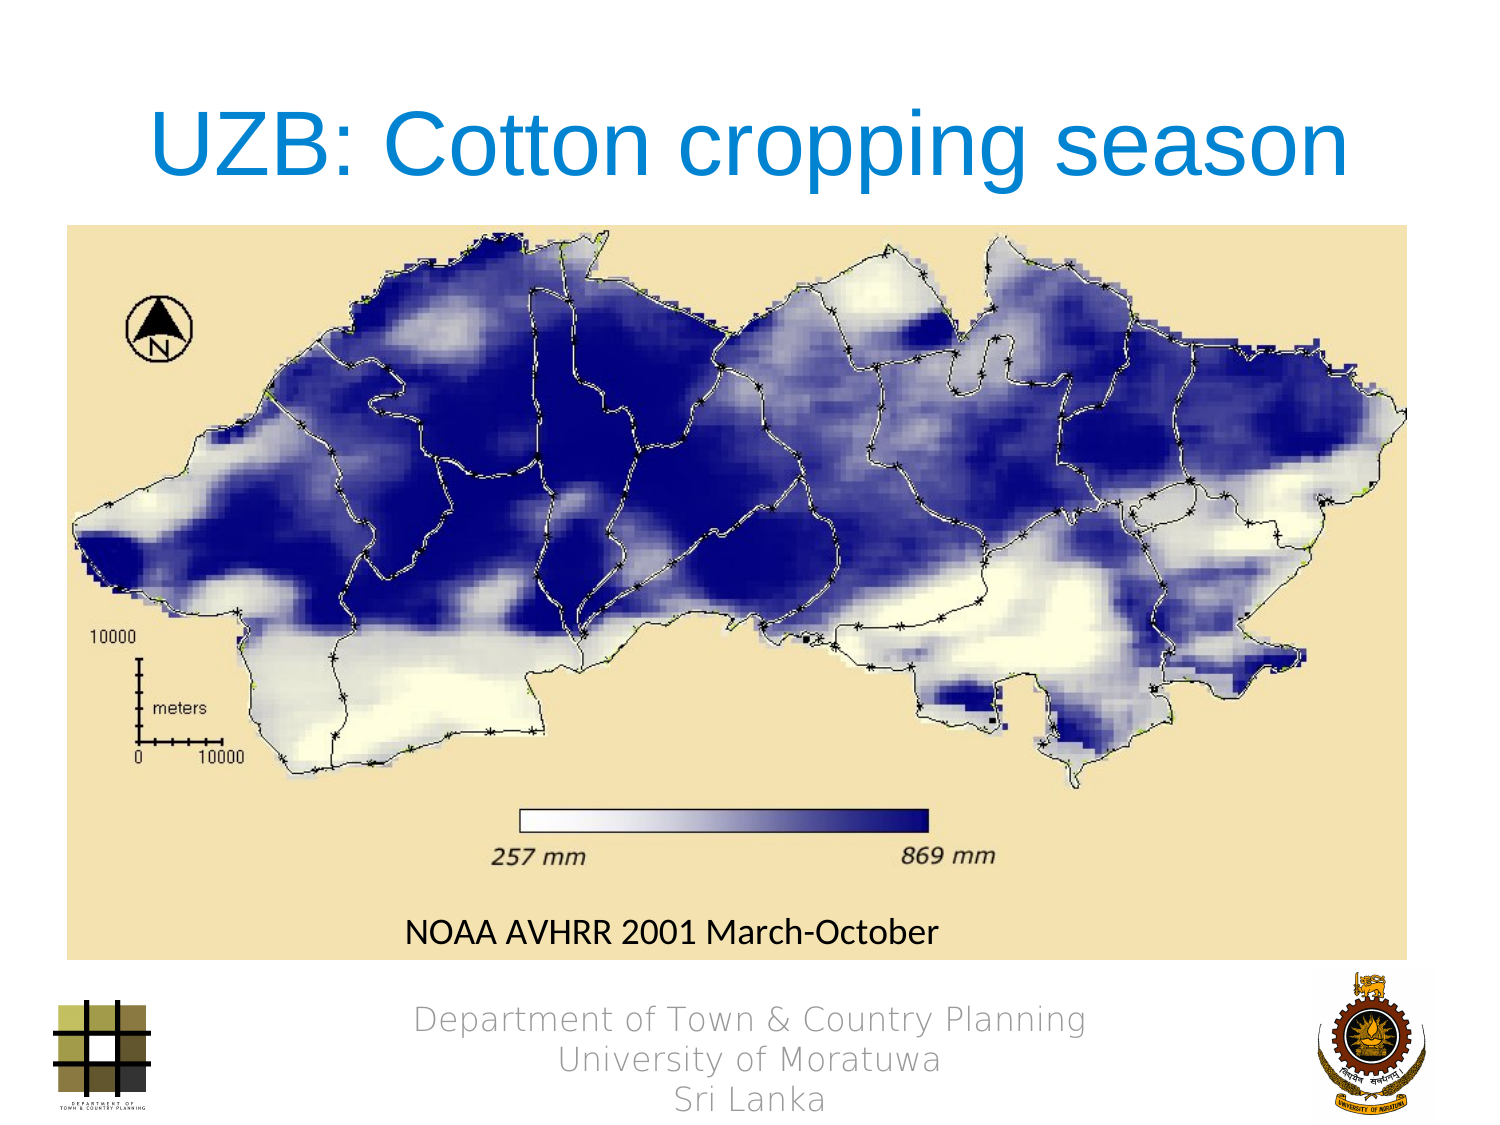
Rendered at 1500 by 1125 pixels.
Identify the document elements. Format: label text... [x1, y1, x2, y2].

text_box NOAA AVHRR 2001 March-October [390, 900, 1070, 960]
picture [53, 1000, 151, 1110]
picture [67, 225, 1407, 961]
title UZB: Cotton cropping season [75, 45, 1426, 233]
picture [1312, 966, 1435, 1125]
